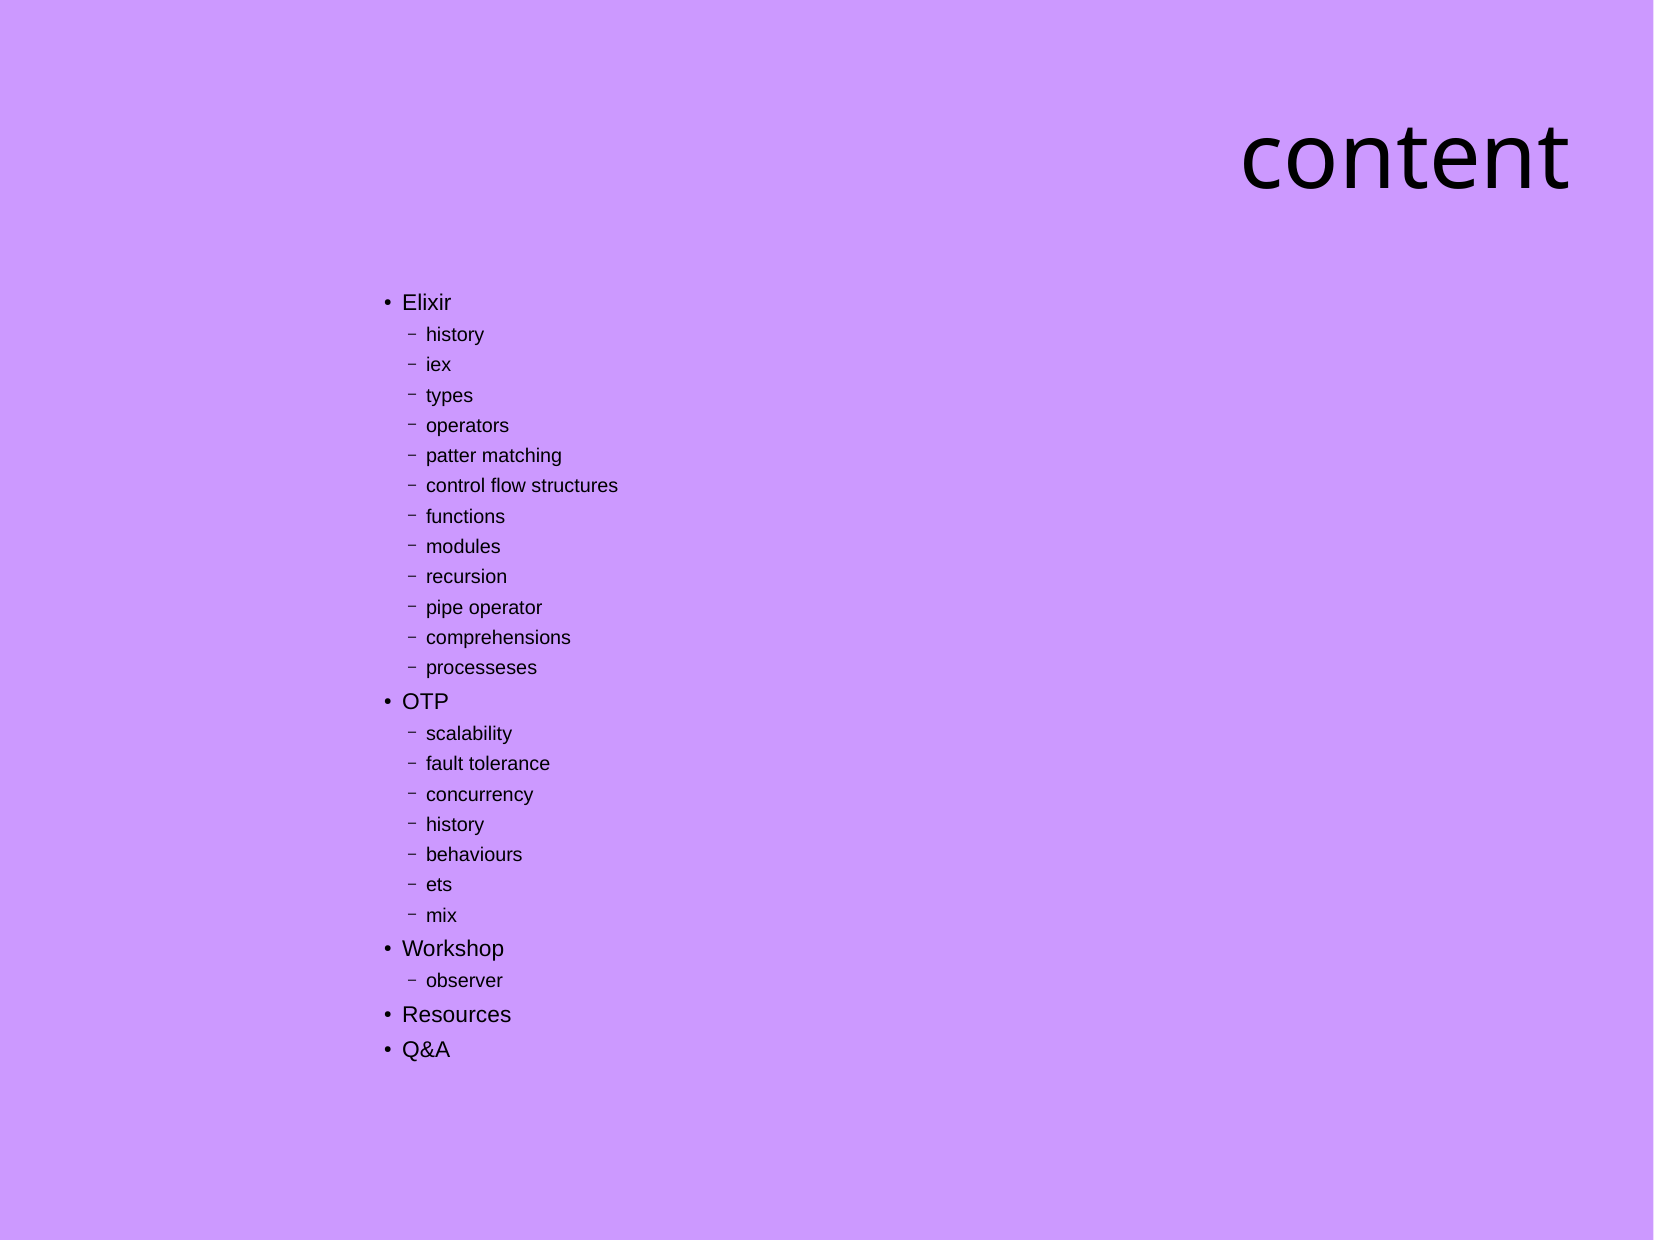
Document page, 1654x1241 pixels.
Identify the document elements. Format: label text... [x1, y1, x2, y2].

title content [82, 49, 1571, 257]
list Elixir history iex types operators patter matching control flow structures functions modules recursion pipe operator comprehensions processeses OTP scalability fault tolerance concurrency history behaviours ets mix Workshop observer Resources Q&A [377, 290, 1052, 1075]
